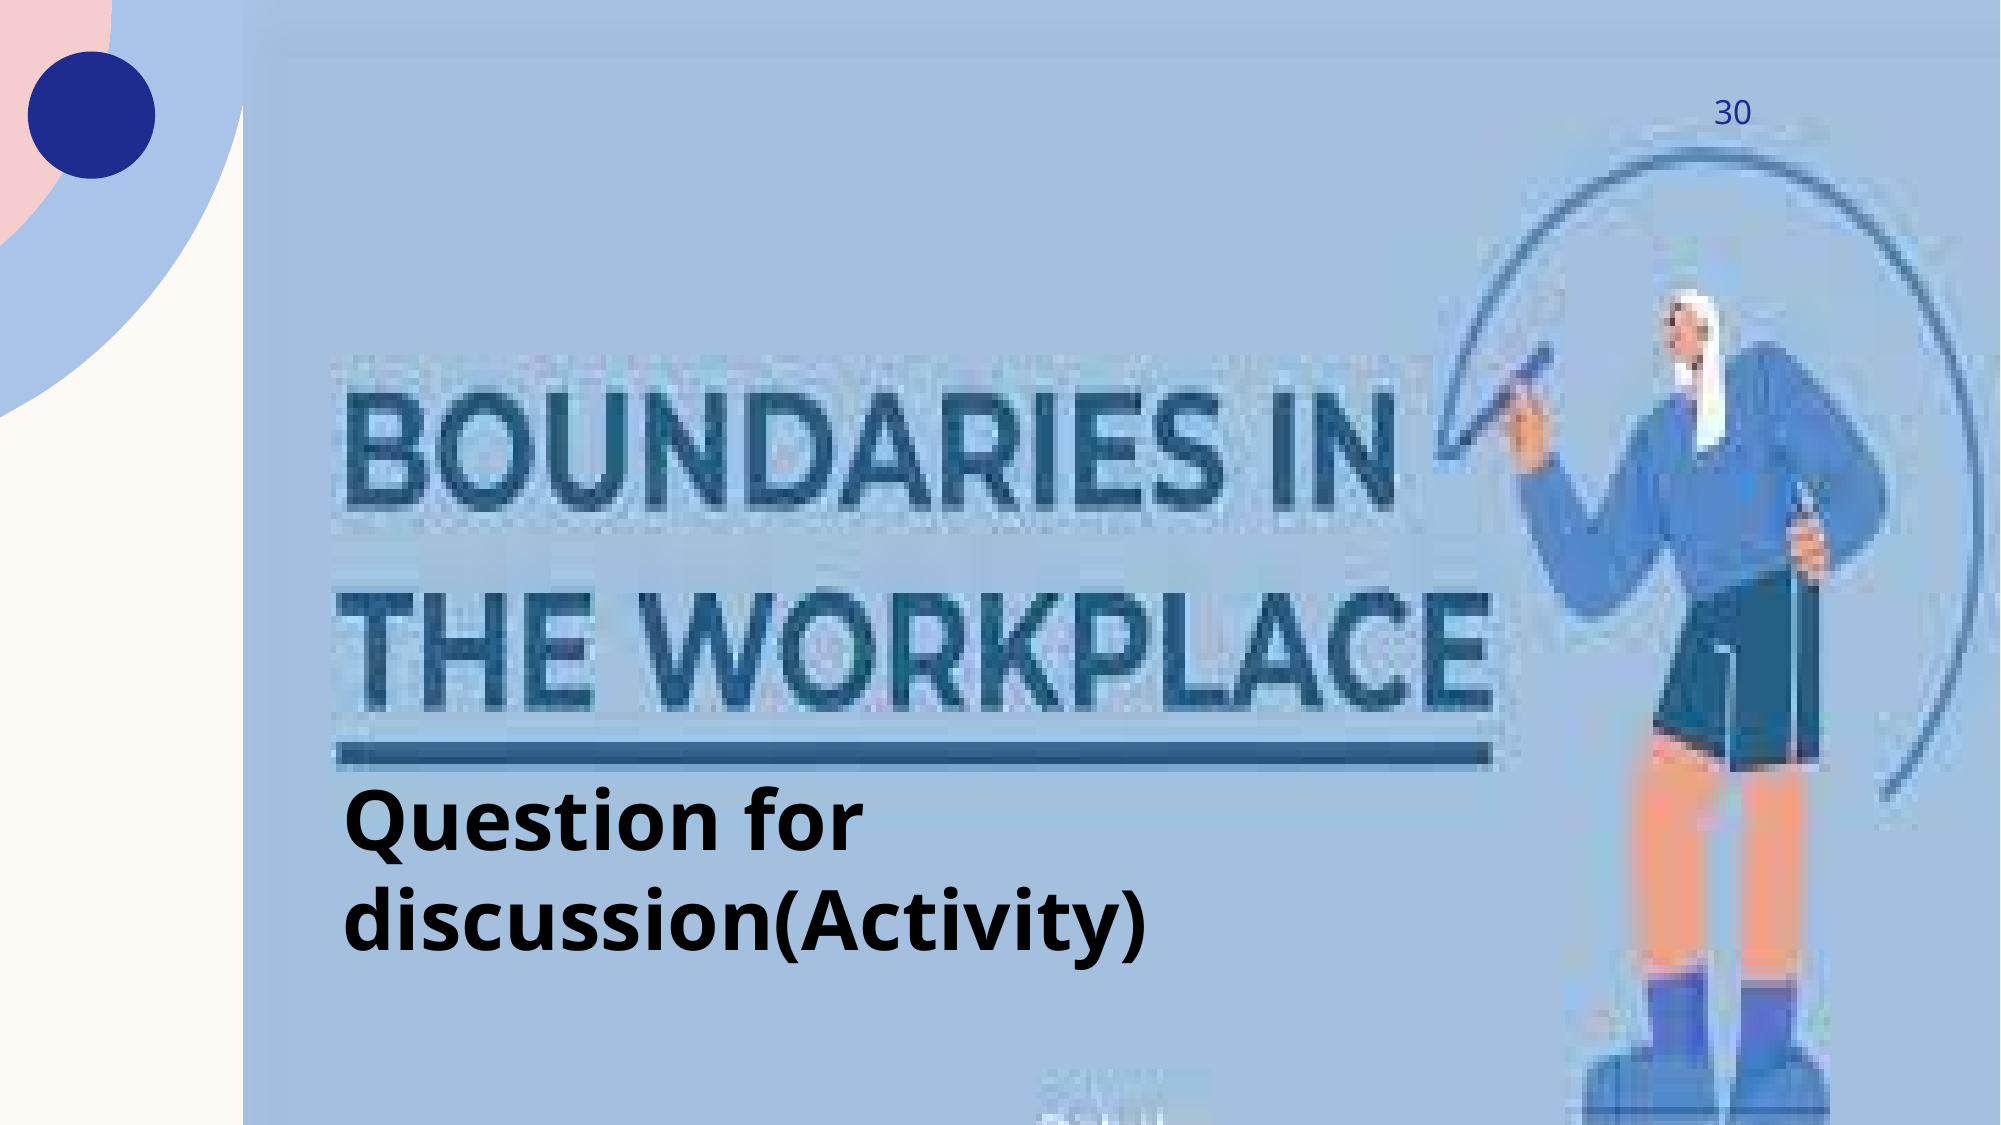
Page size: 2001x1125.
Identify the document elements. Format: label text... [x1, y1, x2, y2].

picture [243, 0, 2000, 1125]
text_box Question for discussion(Activity) [327, 759, 1532, 876]
text_box [1699, 75, 1875, 153]
